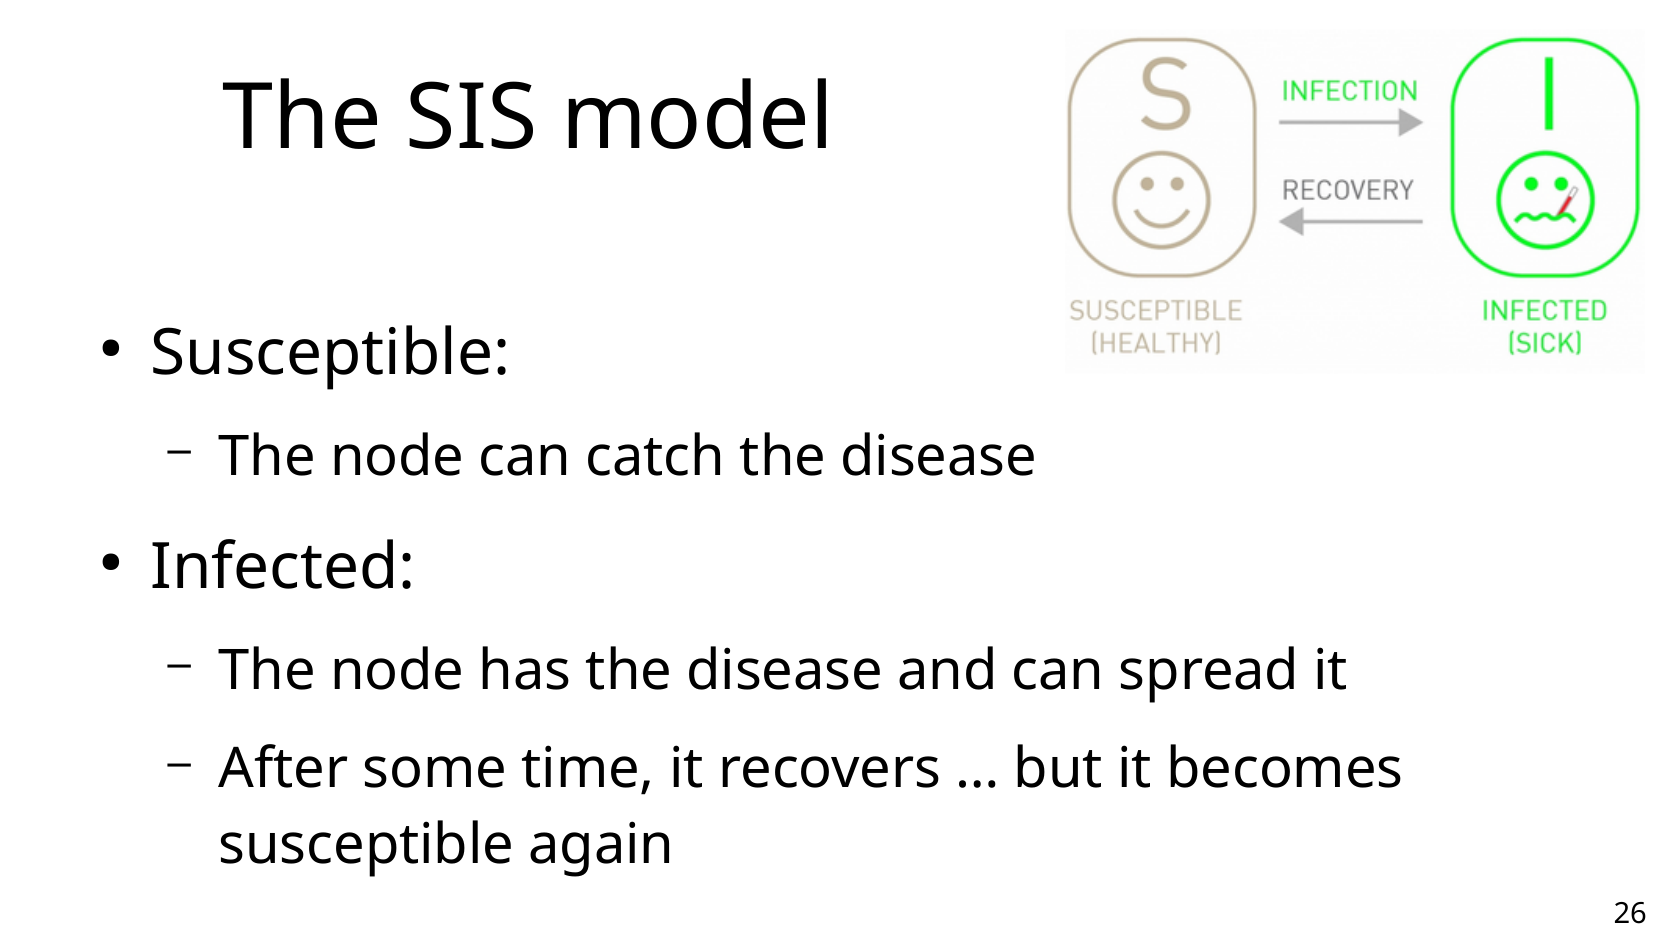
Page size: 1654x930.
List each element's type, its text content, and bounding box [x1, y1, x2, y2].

title The SIS model [82, 1, 976, 225]
picture [1065, 29, 1645, 374]
list Susceptible: The node can catch the disease Infected: The node has the disease and can spread it After some time, it recovers … but it becomes susceptible again [82, 306, 1571, 888]
